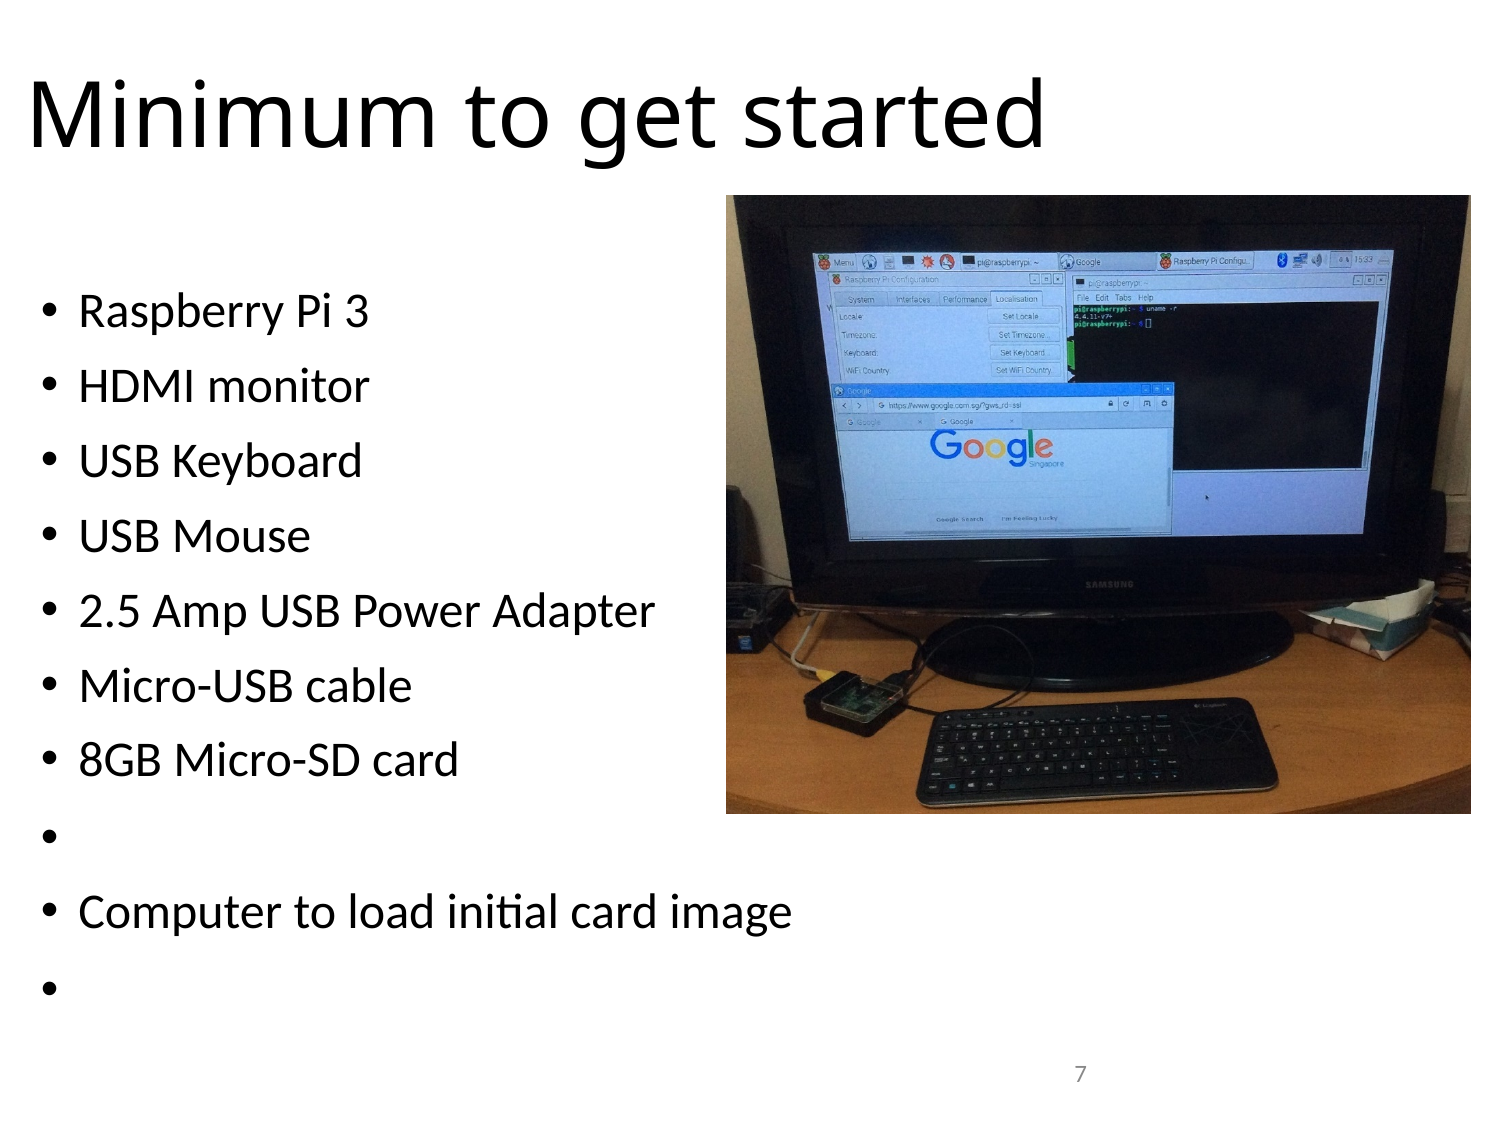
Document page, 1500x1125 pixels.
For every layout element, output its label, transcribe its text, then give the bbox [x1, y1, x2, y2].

picture [726, 195, 1471, 814]
title Minimum to get started [10, 9, 1305, 227]
list Raspberry Pi 3 HDMI monitor USB Keyboard USB Mouse 2.5 Amp USB Power Adapter Micro-USB cable 8GB Micro-SD card Computer to load initial card image [25, 277, 987, 992]
text_box 7 [1059, 1042, 1397, 1103]
